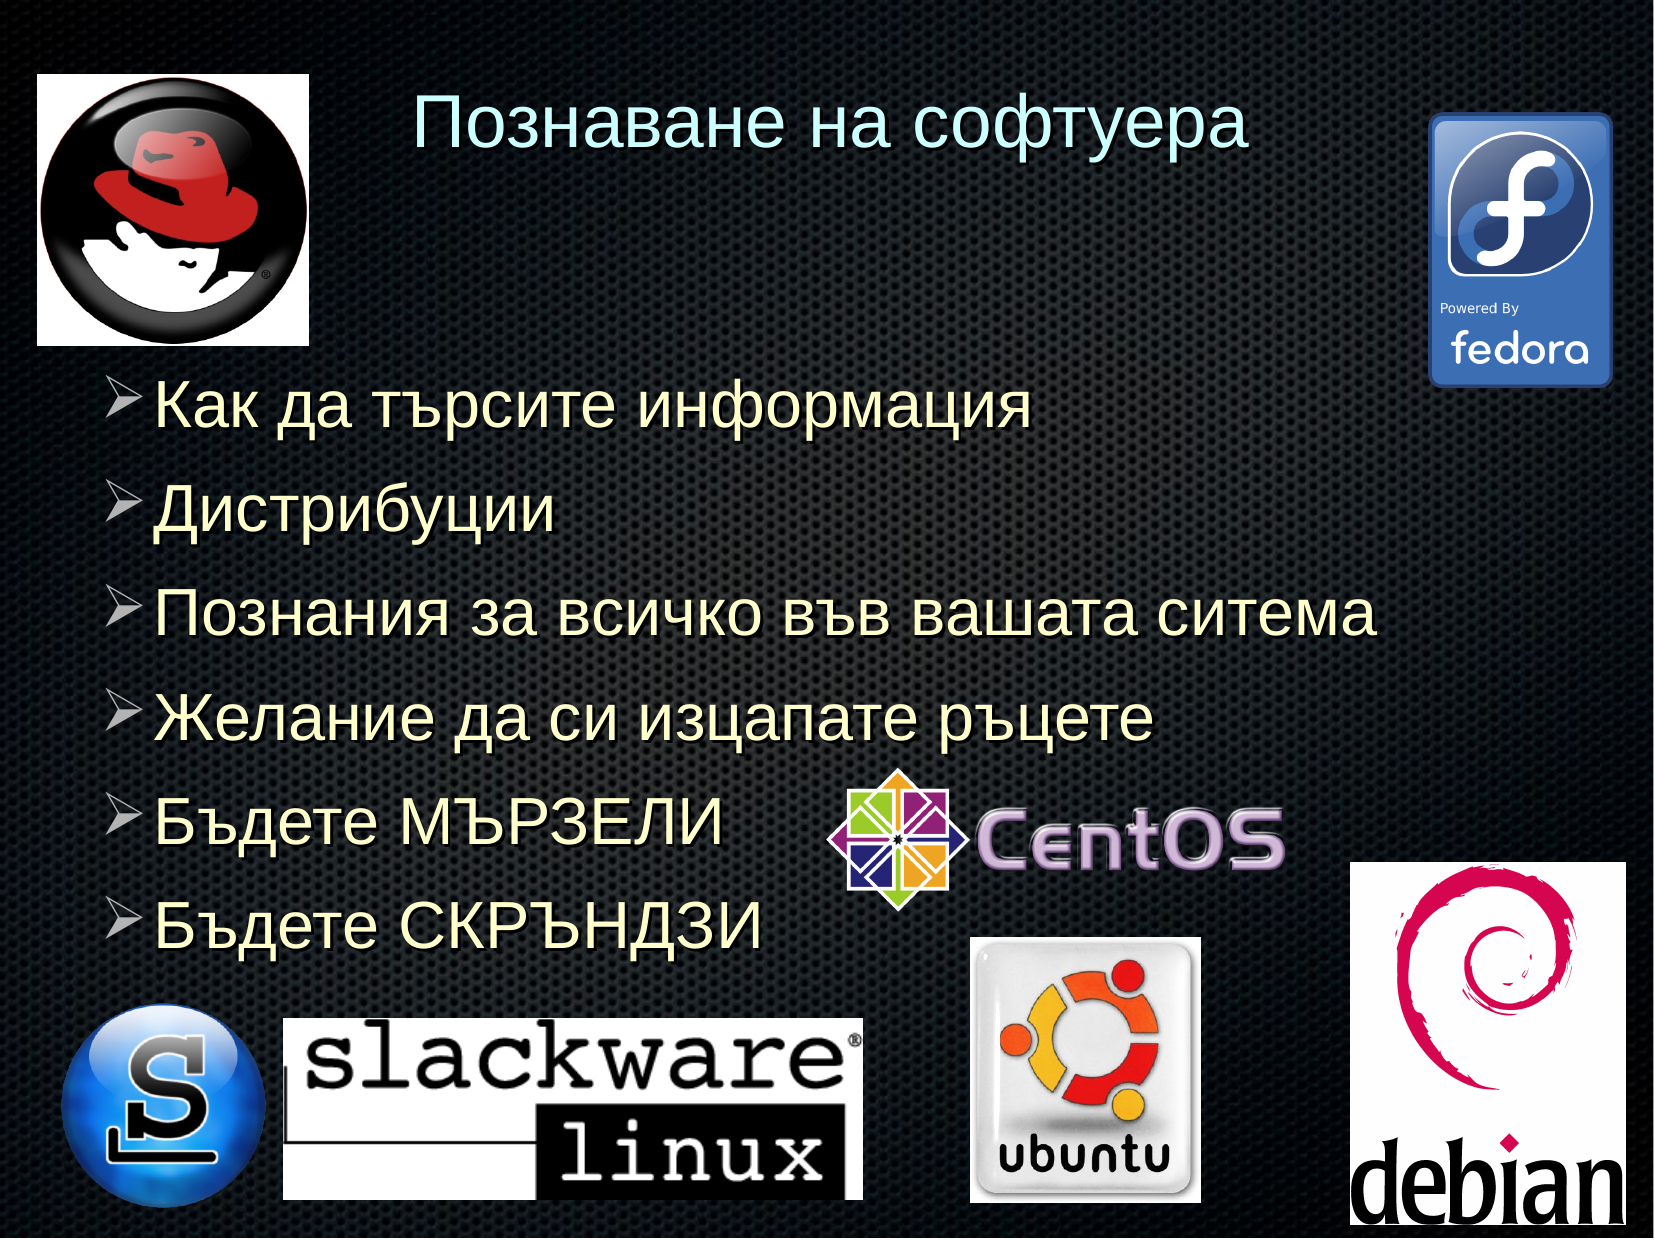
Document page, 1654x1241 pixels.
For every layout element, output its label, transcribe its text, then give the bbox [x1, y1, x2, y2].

picture [0, 0, 1654, 1238]
list Как да търсите информация Дистрибуции Познания за всичко във вашата ситема Желание да си изцапате ръцете Бъдете МЪРЗЕЛИ Бъдете СКРЪНДЗИ [82, 262, 1571, 1148]
title Познаване на софтуера [86, 25, 1576, 218]
